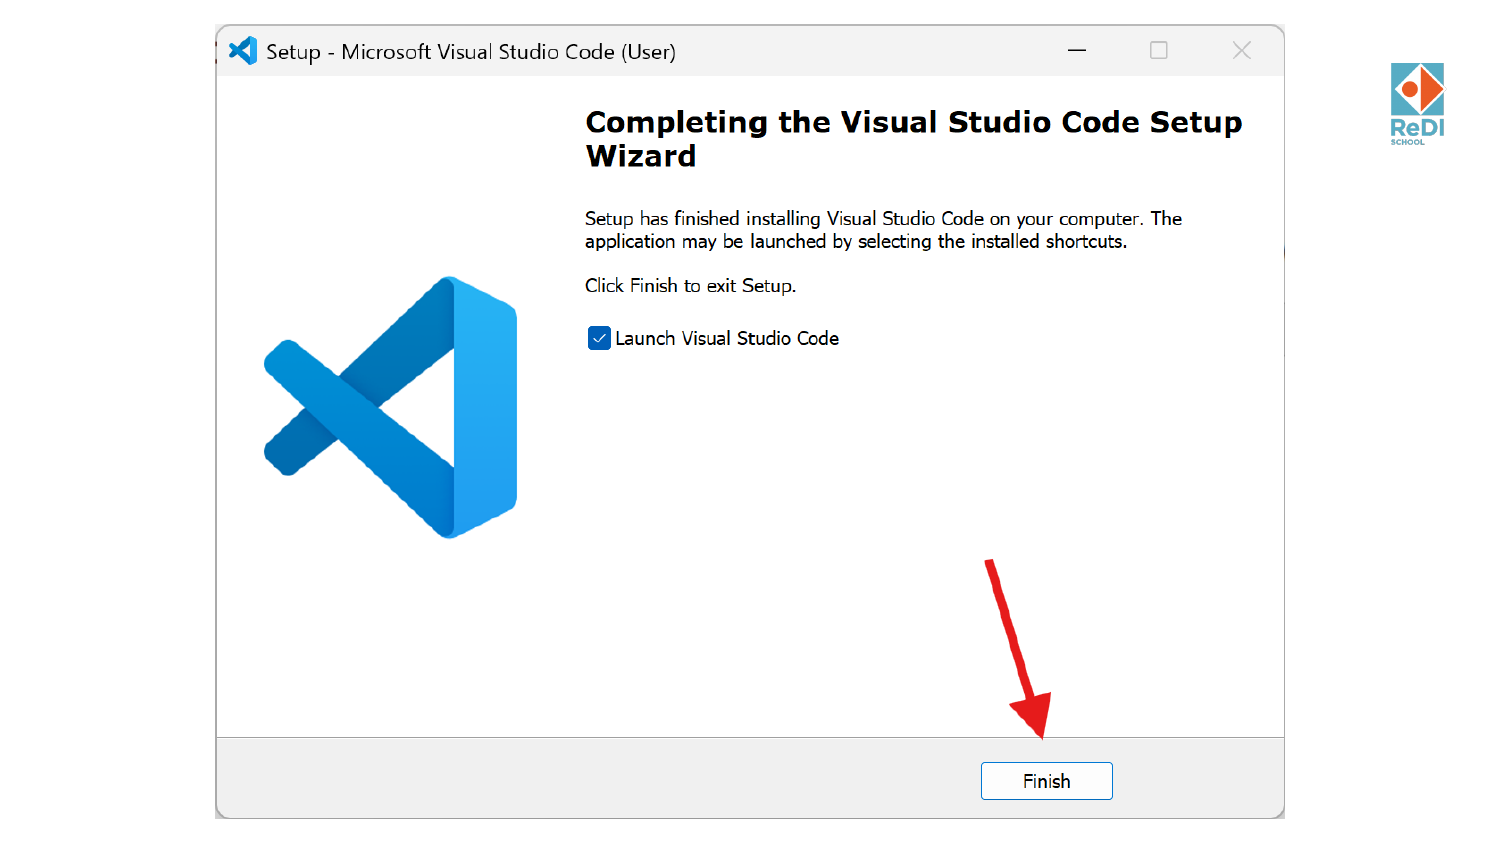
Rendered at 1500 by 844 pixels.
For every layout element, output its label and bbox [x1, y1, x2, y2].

picture [215, 24, 1285, 819]
picture [1391, 63, 1447, 145]
